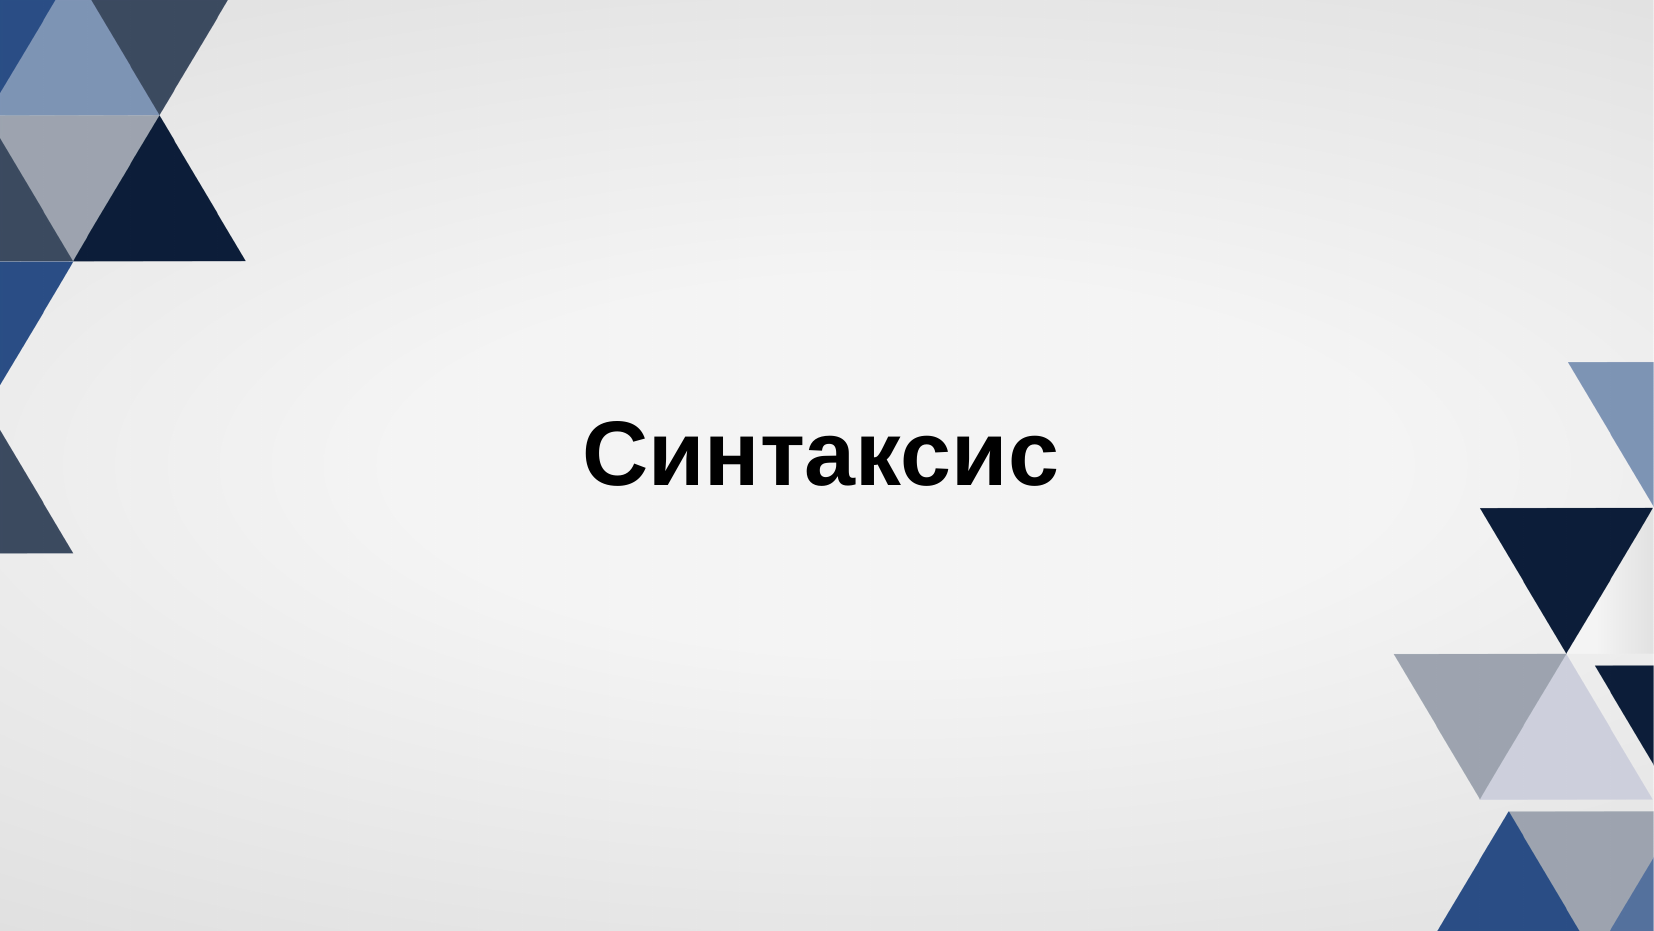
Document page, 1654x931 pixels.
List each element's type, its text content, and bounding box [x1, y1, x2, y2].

title Синтаксис [76, 376, 1565, 532]
picture [0, 0, 1654, 931]
